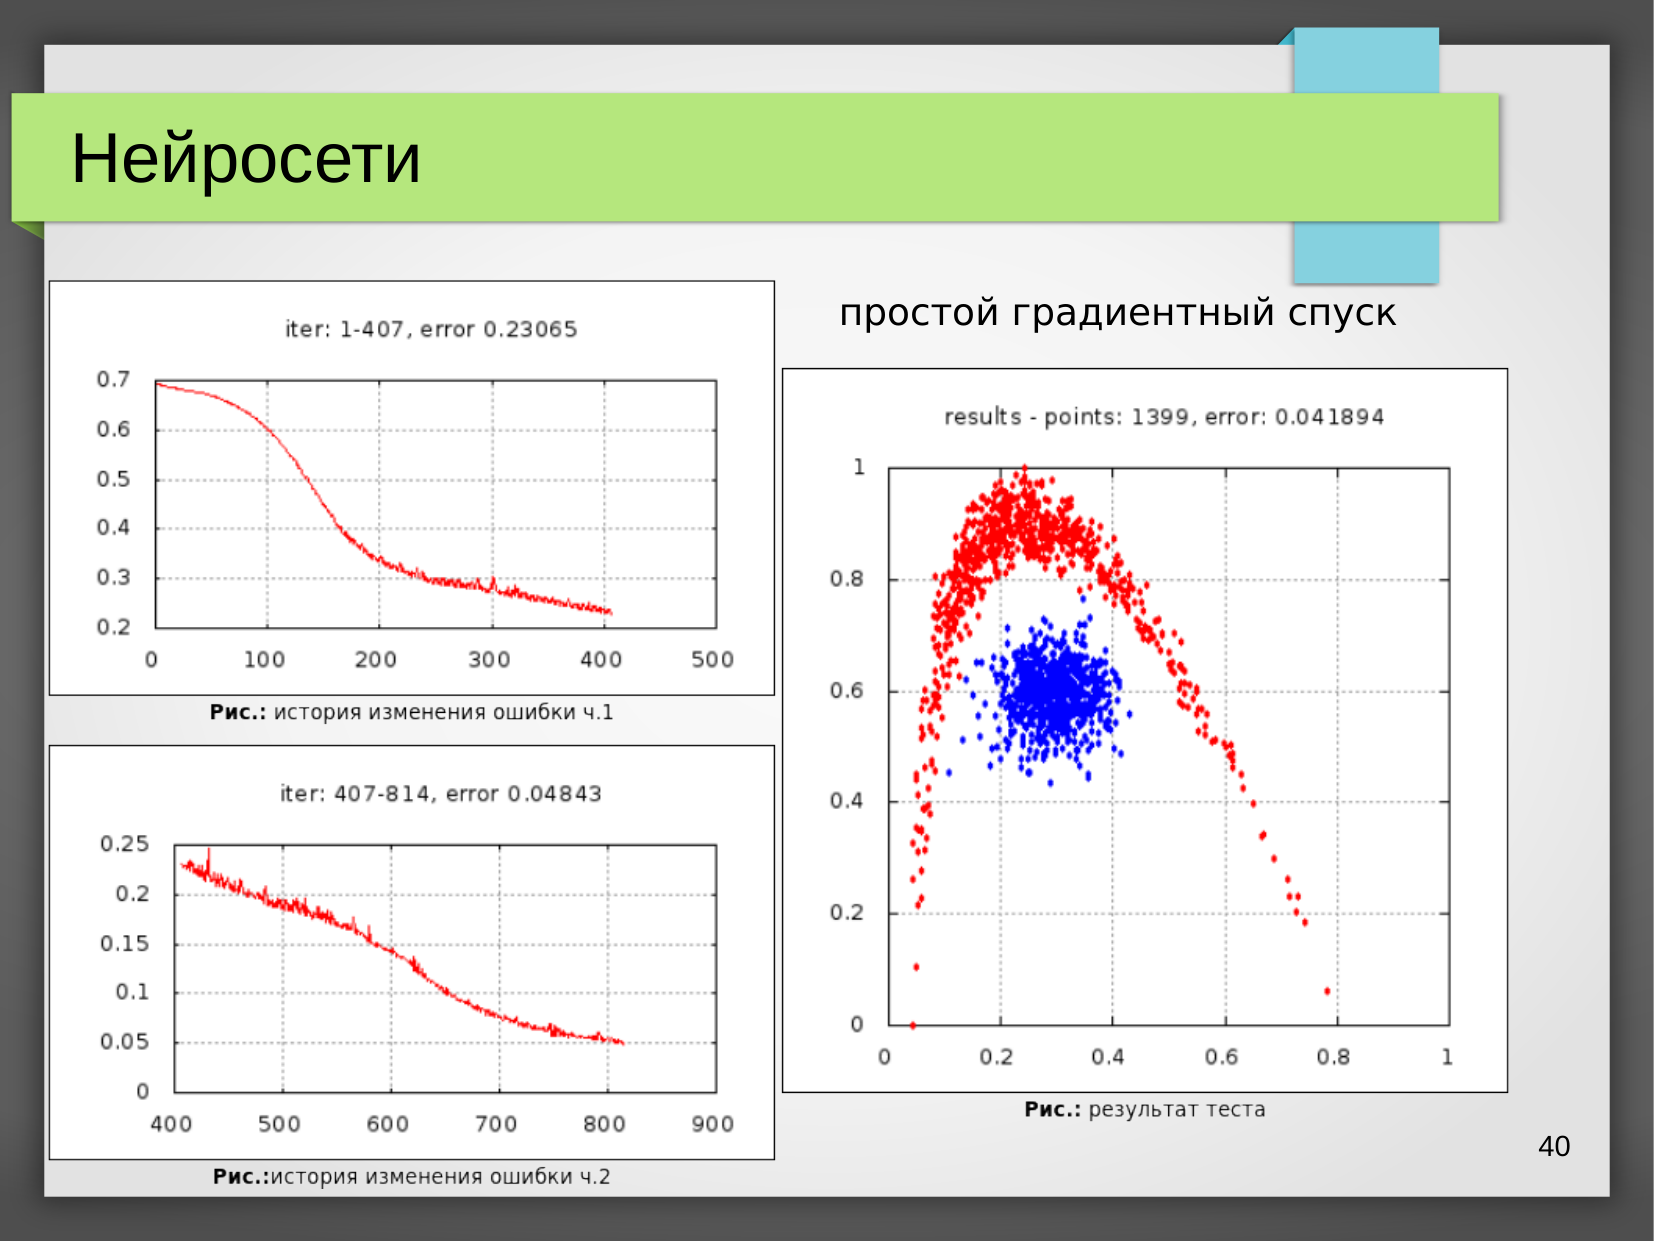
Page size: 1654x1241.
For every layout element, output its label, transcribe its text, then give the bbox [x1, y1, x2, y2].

title Нейросети [70, 118, 1205, 199]
picture [0, 0, 1654, 1241]
text_box простой градиентный спуск [824, 283, 1583, 342]
